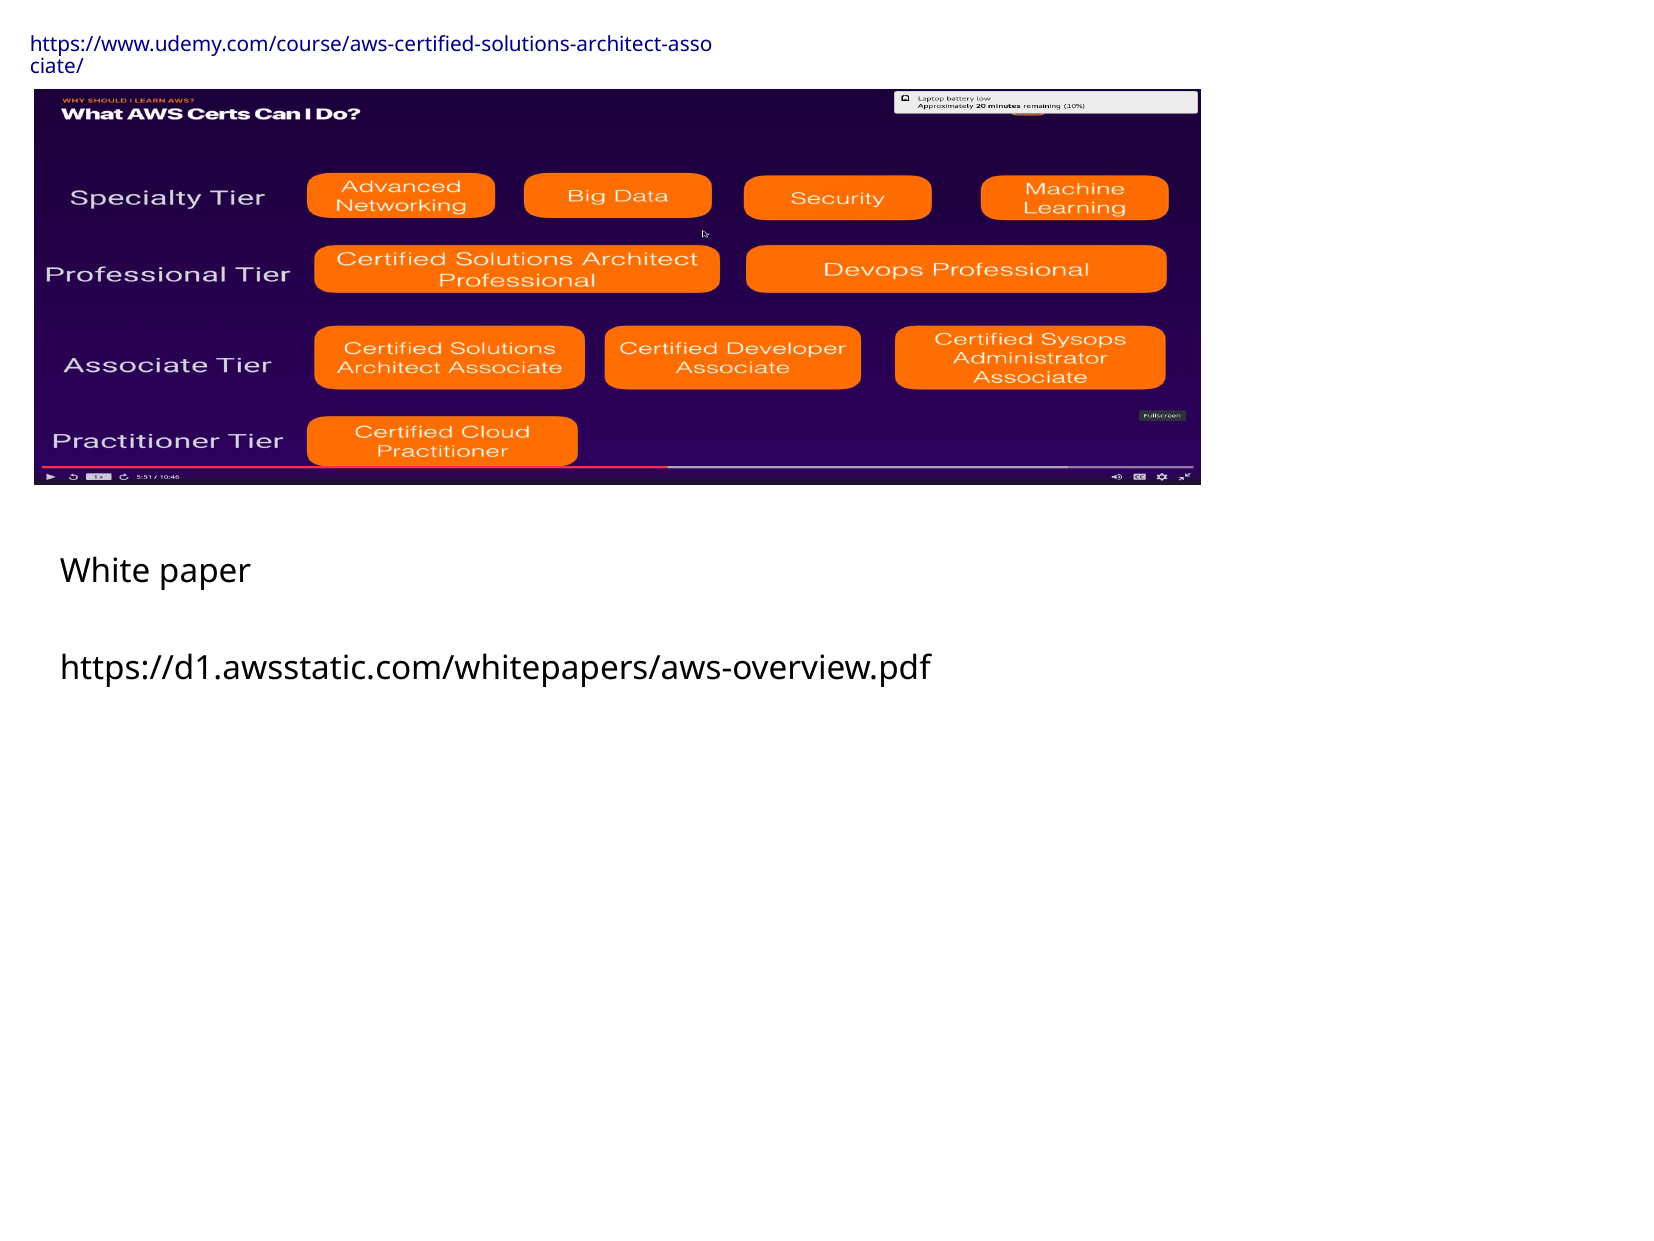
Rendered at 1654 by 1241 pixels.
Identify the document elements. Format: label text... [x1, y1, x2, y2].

text_box White paper https://d1.awsstatic.com/whitepapers/aws-overview.pdf [45, 540, 1501, 691]
picture [34, 89, 1201, 486]
text_box https://www.udemy.com/course/aws-certified-solutions-architect-associate/ [15, 22, 728, 61]
